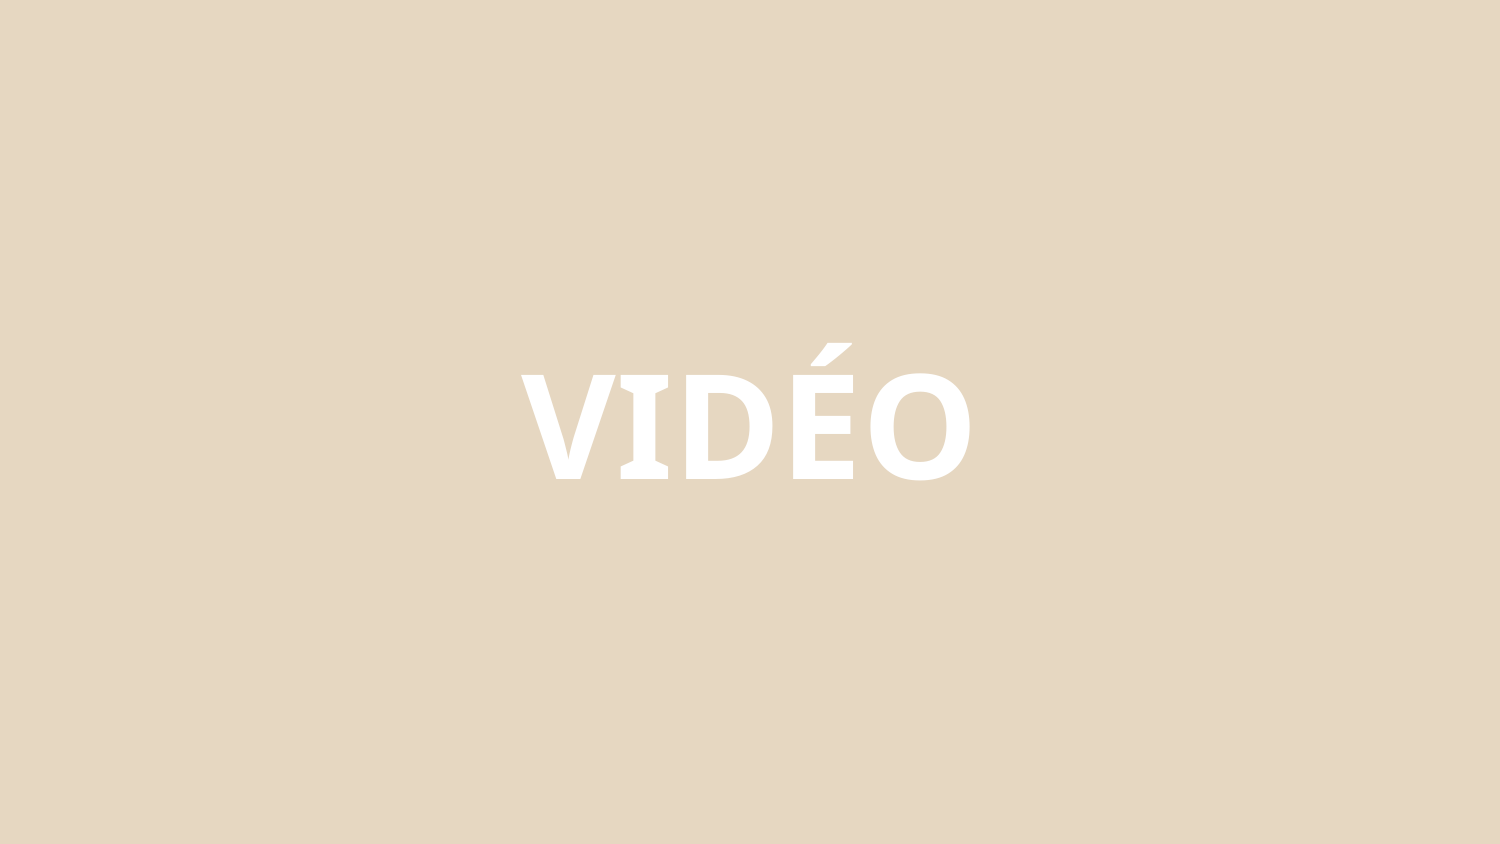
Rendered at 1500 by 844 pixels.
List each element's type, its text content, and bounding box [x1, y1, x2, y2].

title VIDÉO [45, 319, 1455, 524]
